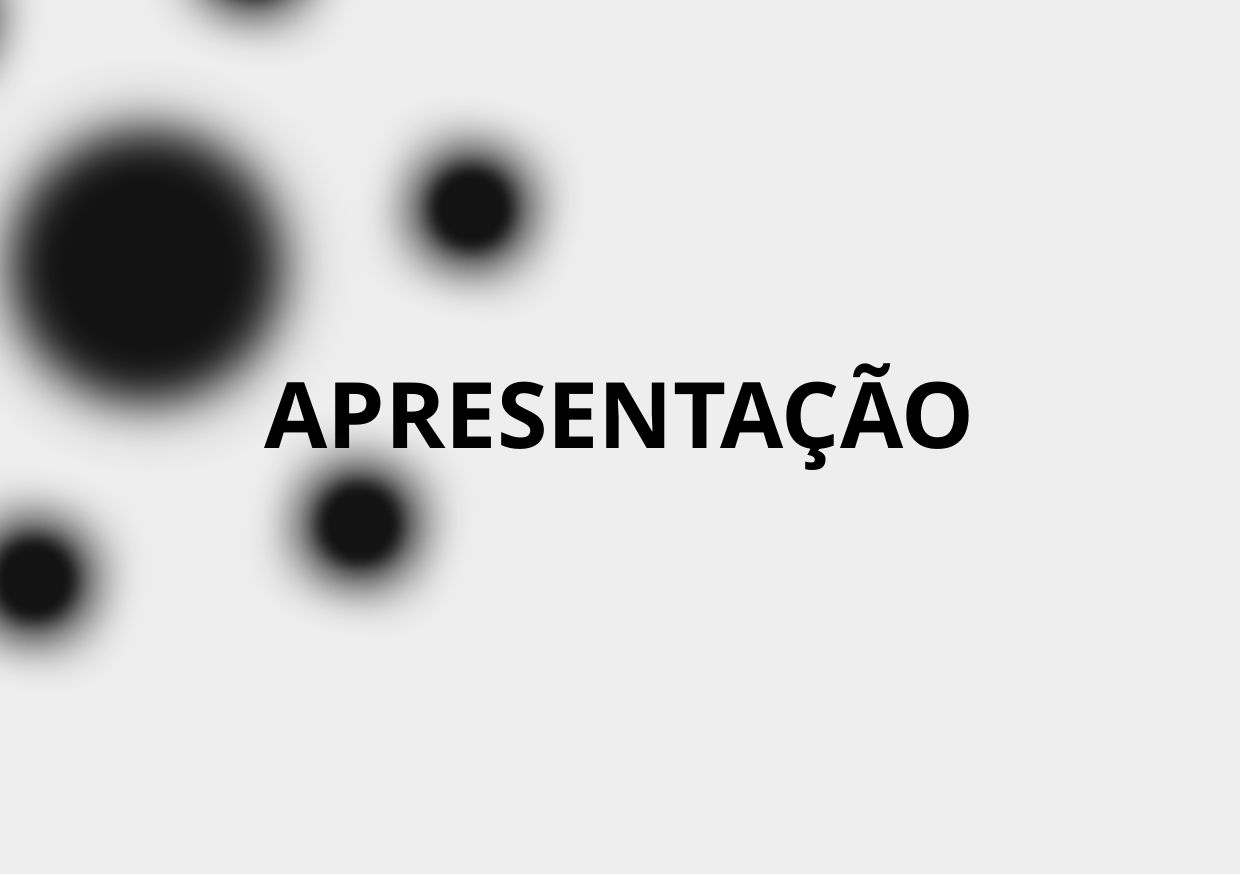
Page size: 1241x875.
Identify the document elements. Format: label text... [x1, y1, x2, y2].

title APRESENTAÇÃO [591, 317, 1099, 510]
picture [0, 0, 591, 700]
